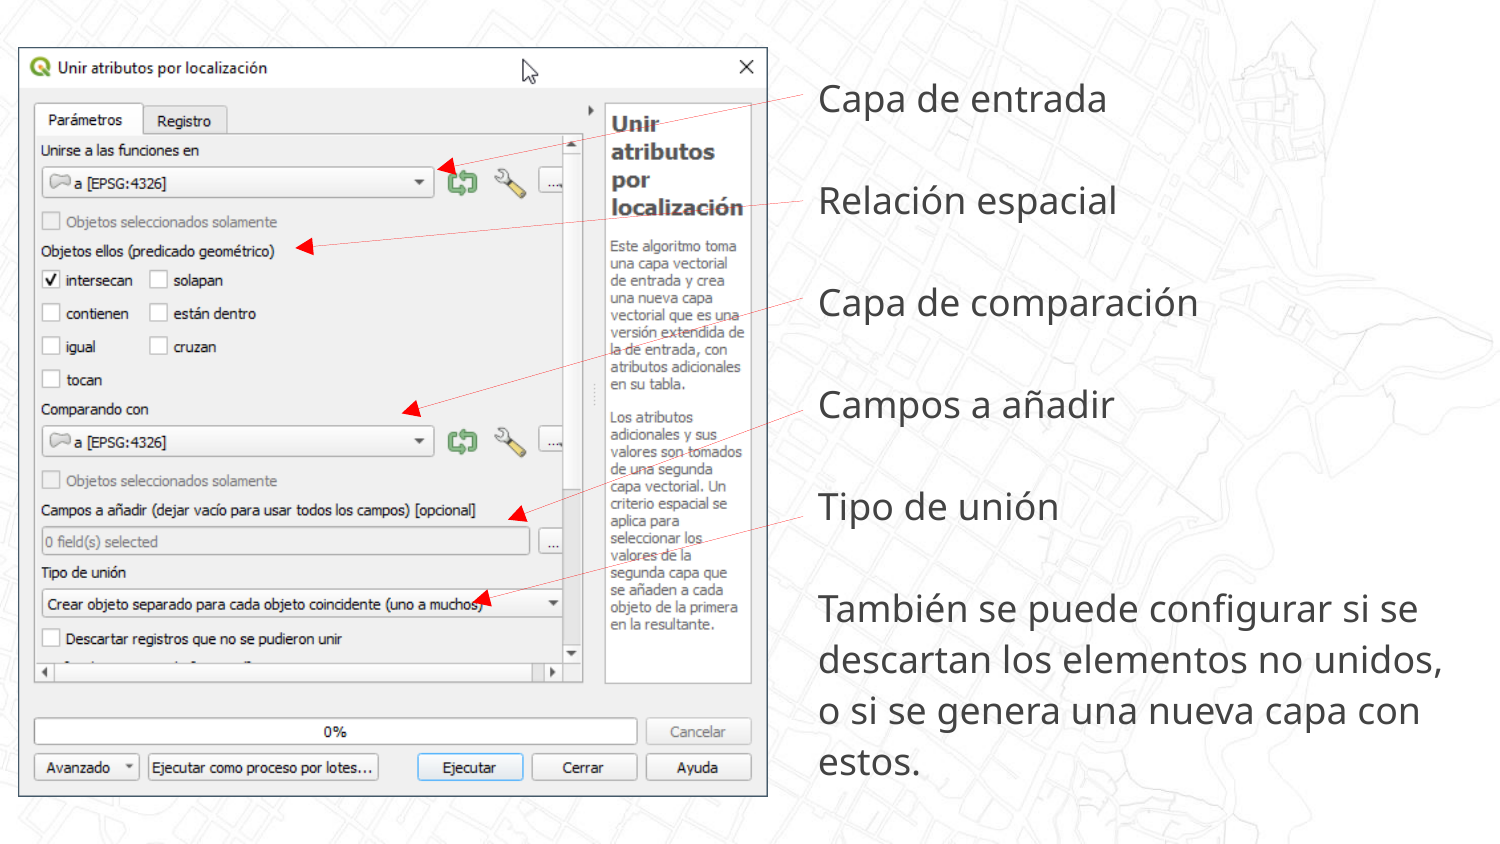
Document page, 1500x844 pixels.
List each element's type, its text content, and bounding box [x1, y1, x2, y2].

picture [0, 0, 1500, 844]
text_box Capa de entrada Relación espacial Capa de comparación Campos a añadir Tipo de unión También se puede configurar si se descartan los elementos no unidos, o si se genera una nueva capa con estos. [803, 64, 1477, 844]
